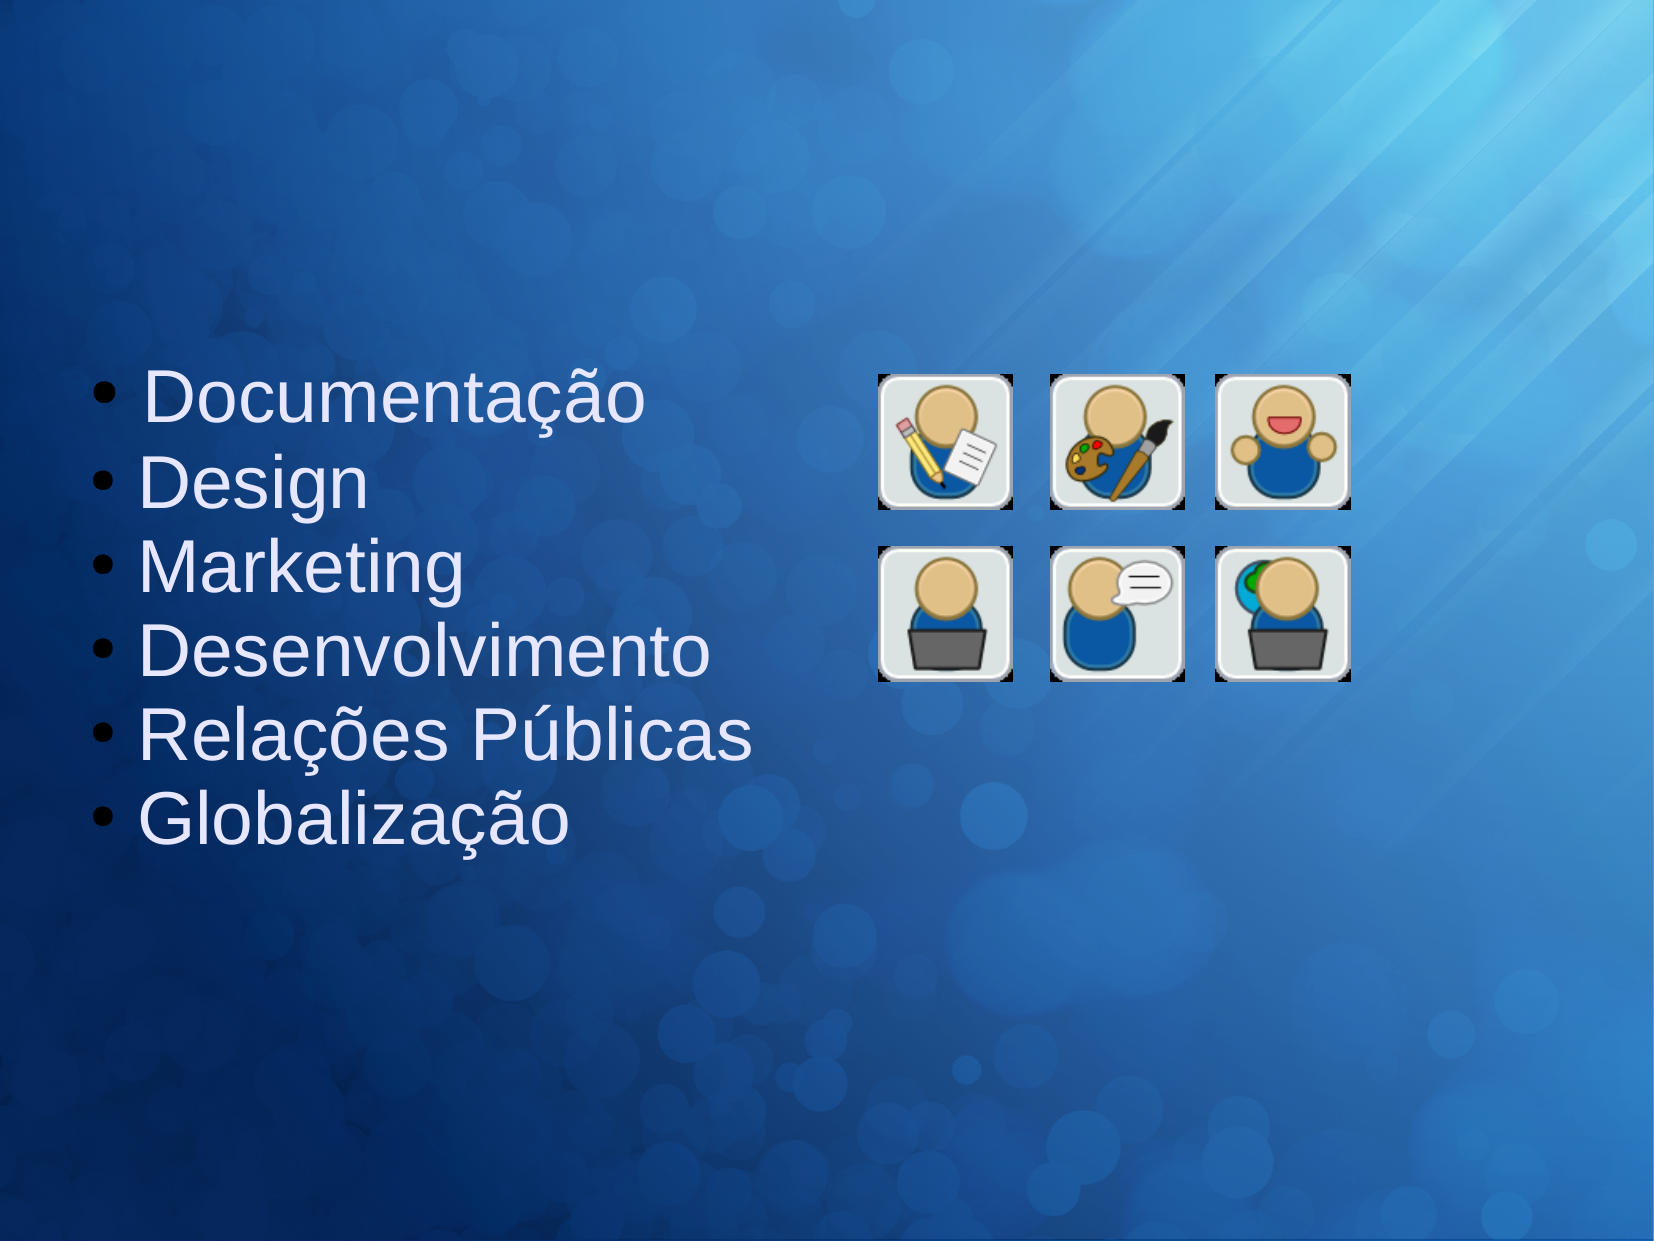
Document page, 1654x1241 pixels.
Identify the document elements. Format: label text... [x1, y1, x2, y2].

picture [0, 0, 1654, 1241]
text_box Documentação Design Marketing Desenvolvimento Relações Públicas Globalização [89, 100, 1578, 1015]
